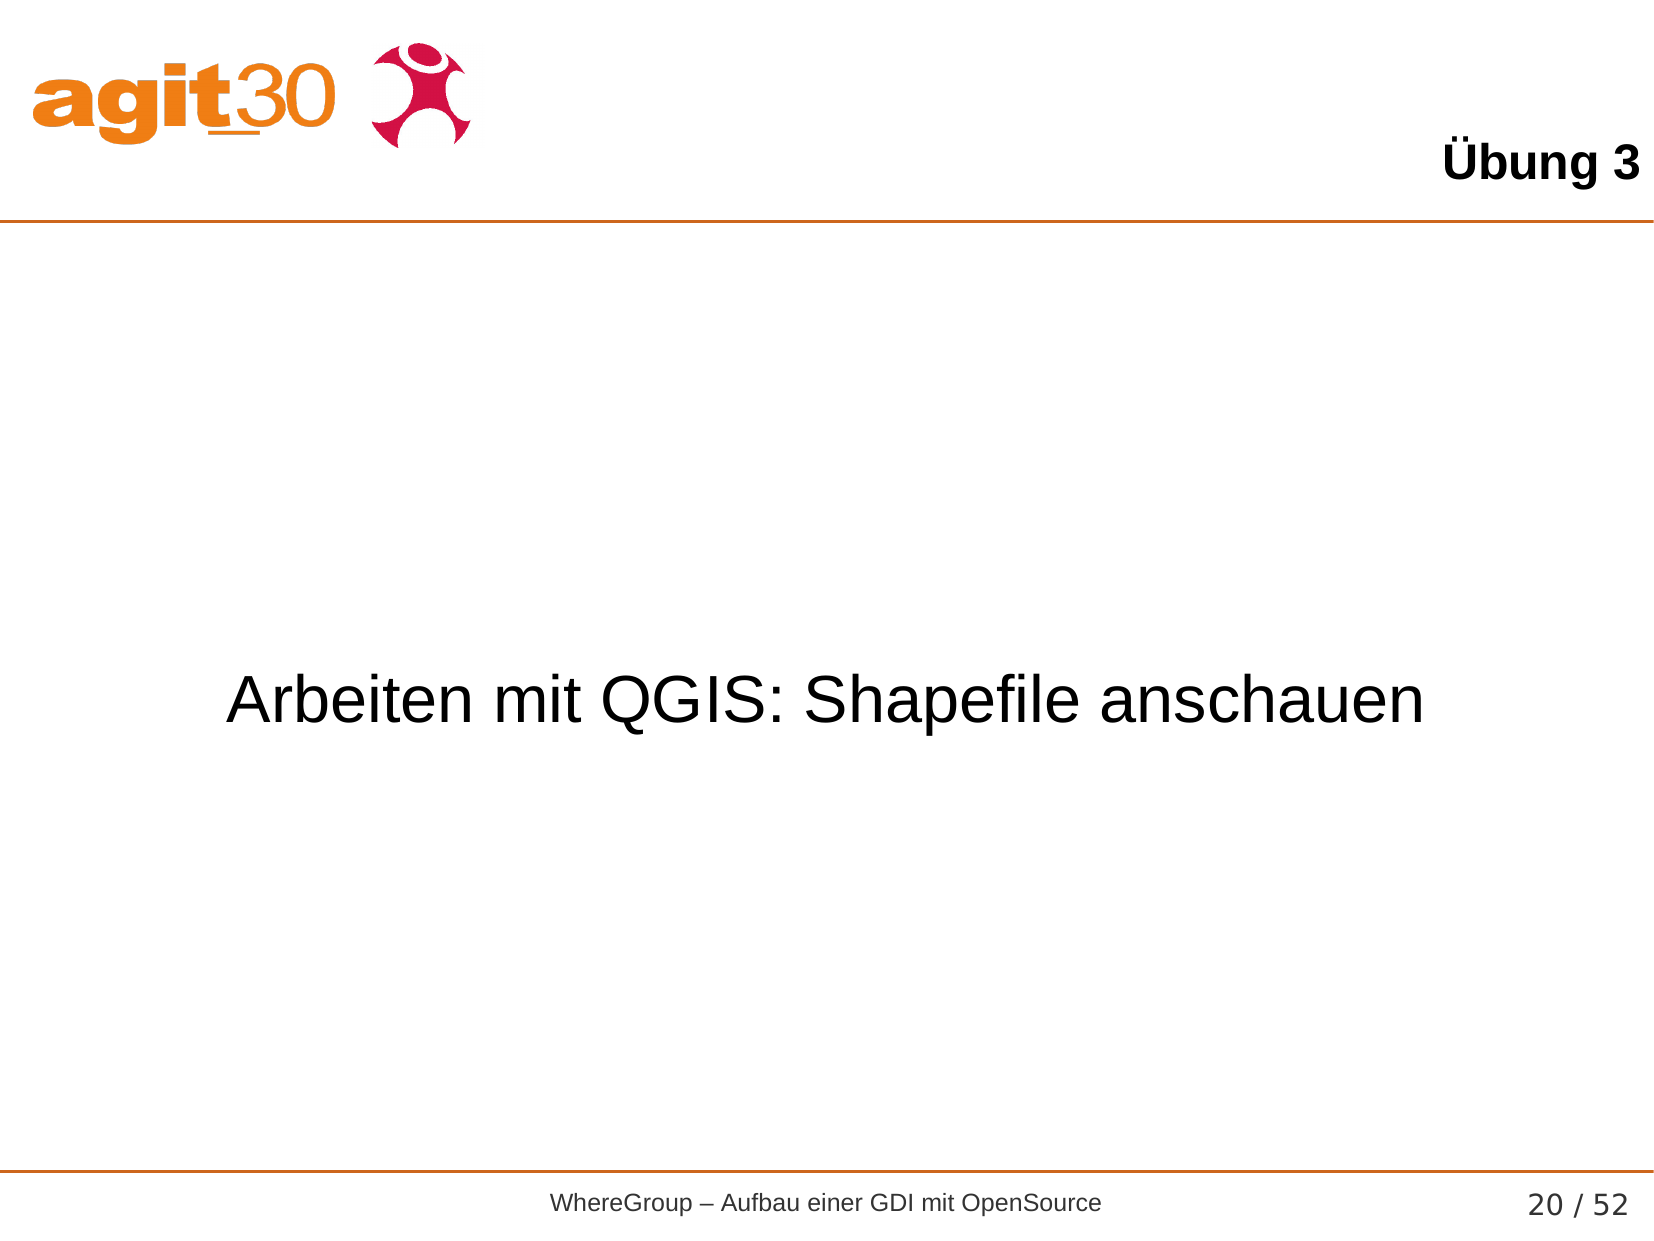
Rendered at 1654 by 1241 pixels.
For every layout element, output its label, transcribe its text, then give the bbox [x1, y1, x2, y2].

picture [29, 58, 340, 148]
subtitle Arbeiten mit QGIS: Shapefile anschauen [82, 290, 1571, 1109]
title Übung 3 [253, 118, 1642, 207]
